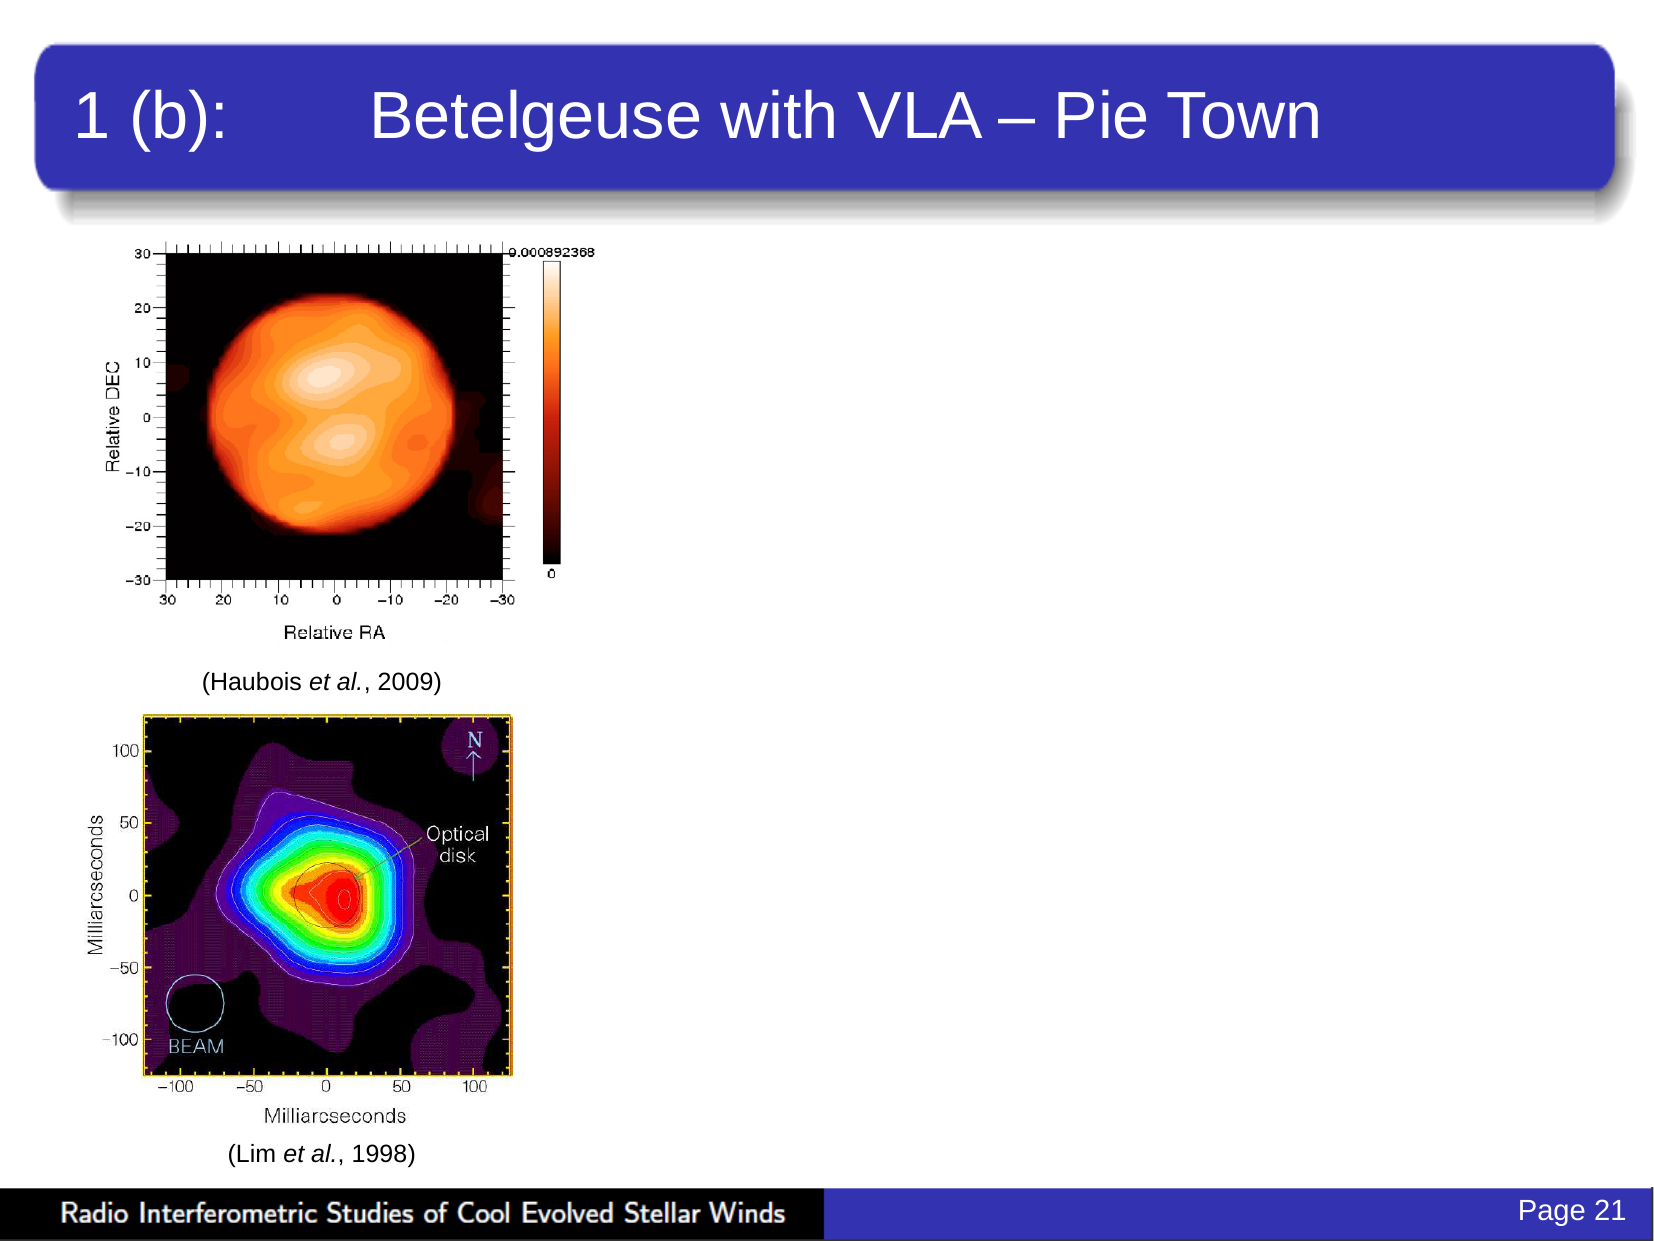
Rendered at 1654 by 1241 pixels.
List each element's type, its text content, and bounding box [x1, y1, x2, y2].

text_box (Haubois et al., 2009) [118, 659, 526, 719]
text_box (Lim et al., 1998) [118, 1132, 526, 1192]
picture [74, 706, 518, 1142]
picture [23, 29, 1648, 643]
text_box Page 21 [814, 1187, 1642, 1235]
picture [0, 1187, 1654, 1241]
text_box 1 (b): Betelgeuse with VLA – Pie Town [59, 70, 1595, 236]
